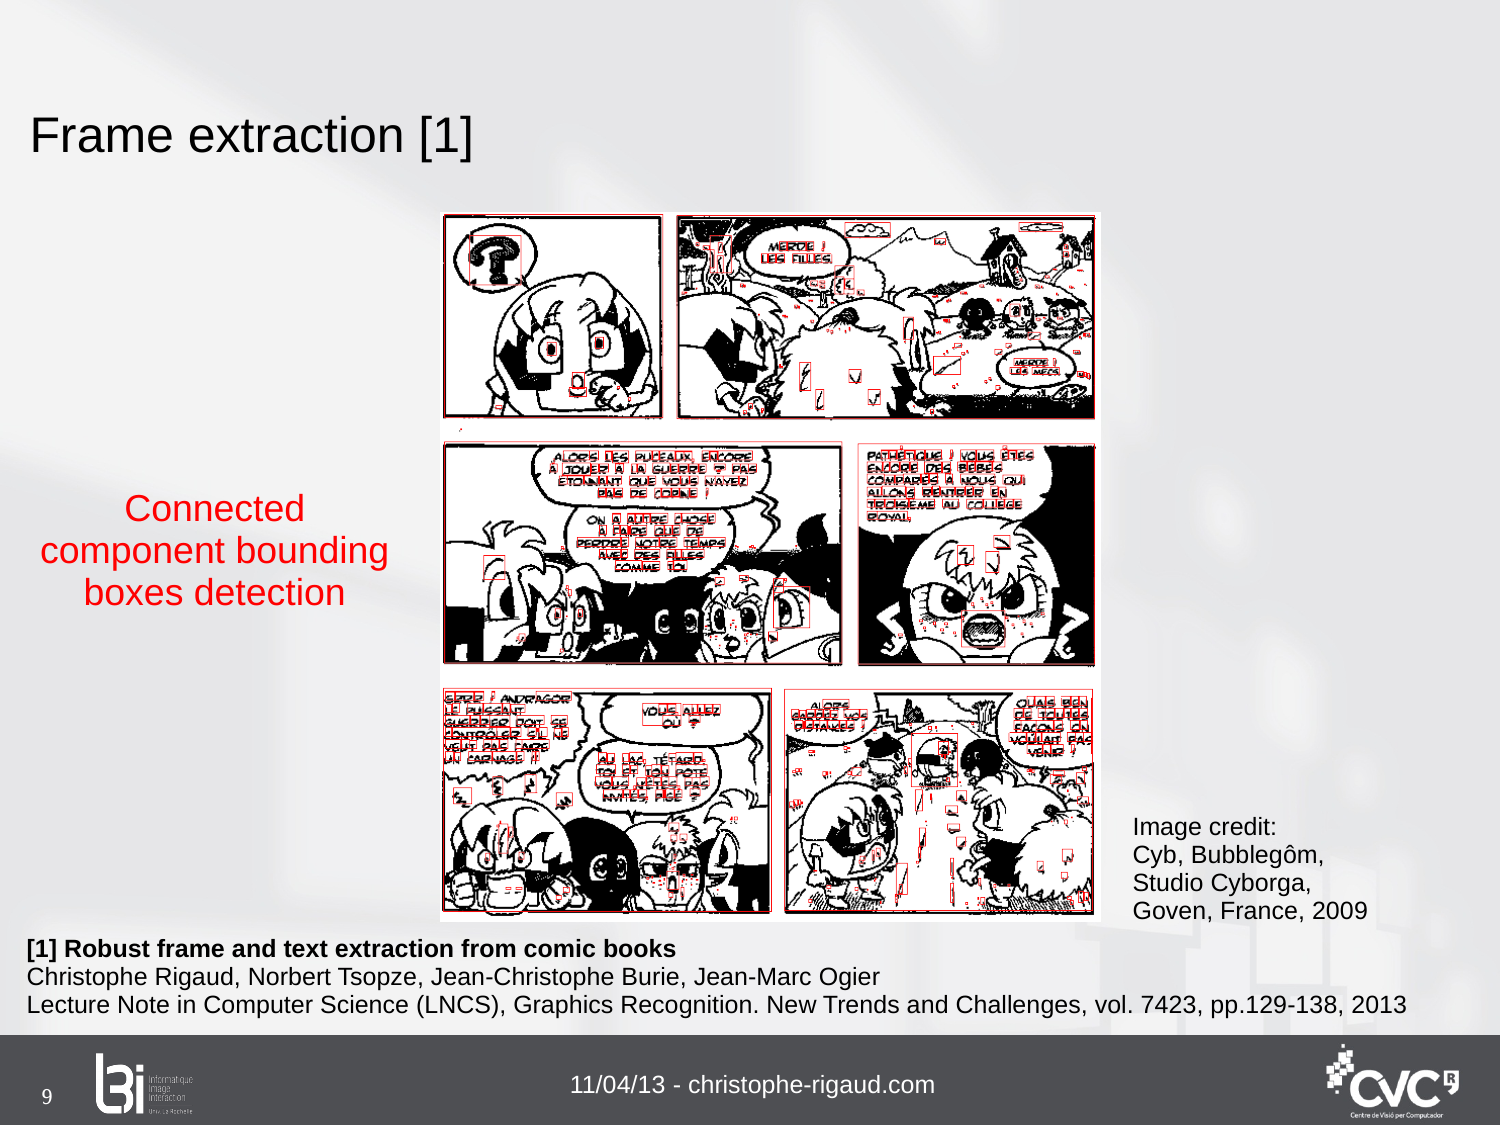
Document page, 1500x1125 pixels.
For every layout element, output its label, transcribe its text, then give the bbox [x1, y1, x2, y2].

text_box Image credit: Cyb, Bubblegôm, Studio Cyborga, Goven, France, 2009 [1117, 805, 1500, 960]
text_box 11/04/13 - christophe-rigaud.com [59, 1063, 1447, 1106]
picture [0, 0, 1500, 1125]
text_box [1] Robust frame and text extraction from comic books Christophe Rigaud, Norbert Tsopze, Jean-Christophe Burie, Jean-Marc Ogier Lecture Note in Computer Science (LNCS), Graphics Recognition. New Trends and Challenges, vol. 7423, pp.129-138, 2013 [11, 927, 1477, 1027]
text_box Connected component bounding boxes detection [16, 480, 414, 733]
title Frame extraction [1] [29, 41, 1500, 229]
